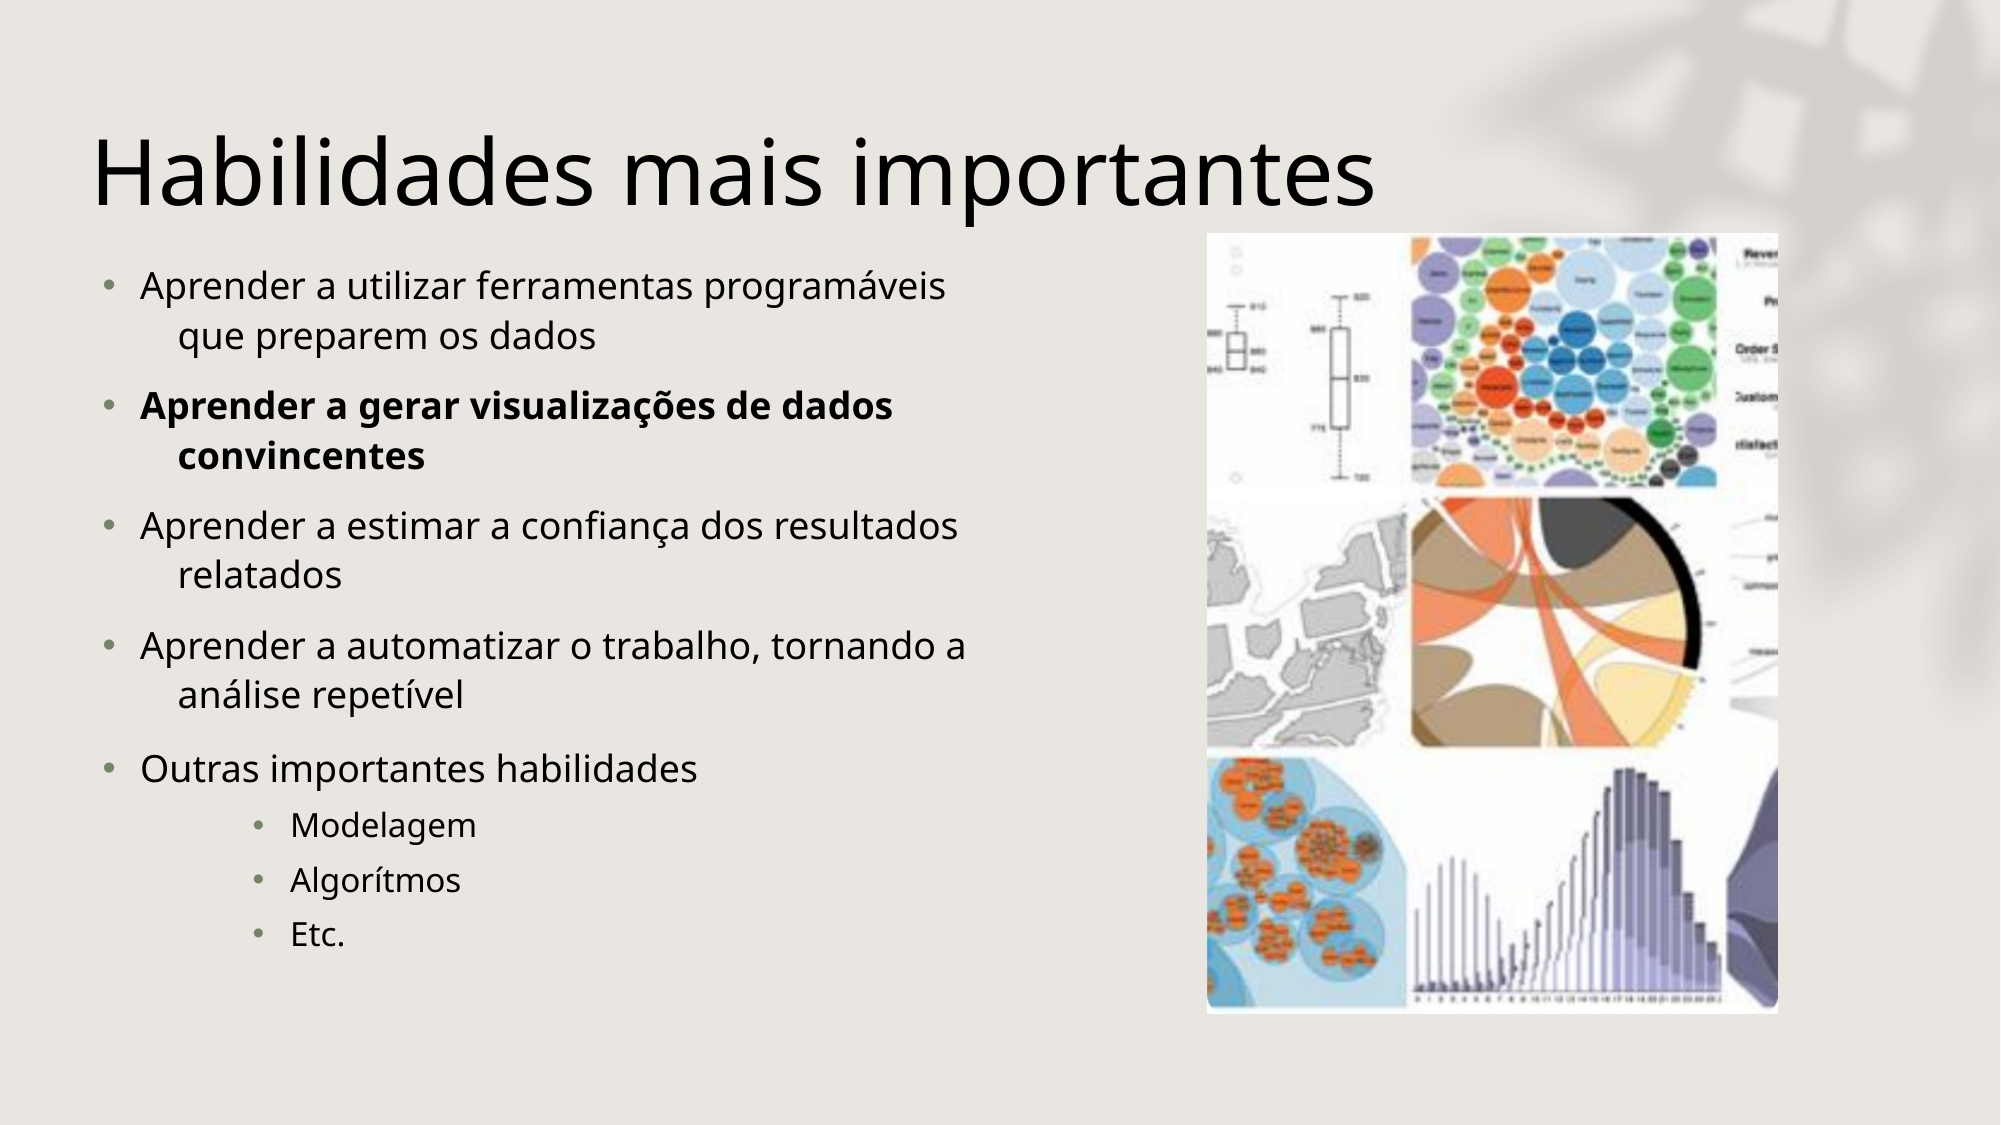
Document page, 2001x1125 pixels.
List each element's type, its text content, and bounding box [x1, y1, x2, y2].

title Habilidades mais importantes [75, 60, 1863, 278]
list Aprender a utilizar ferramentas programáveis que preparem os dados Aprender a gerar visualizações de dados convincentes Aprender a estimar a confiança dos resultados relatados Aprender a automatizar o trabalho, tornando a análise repetível [87, 250, 1001, 733]
picture [1207, 233, 1778, 1014]
text_box Outras importantes habilidades Modelagem Algorítmos Etc. [87, 733, 1001, 1028]
